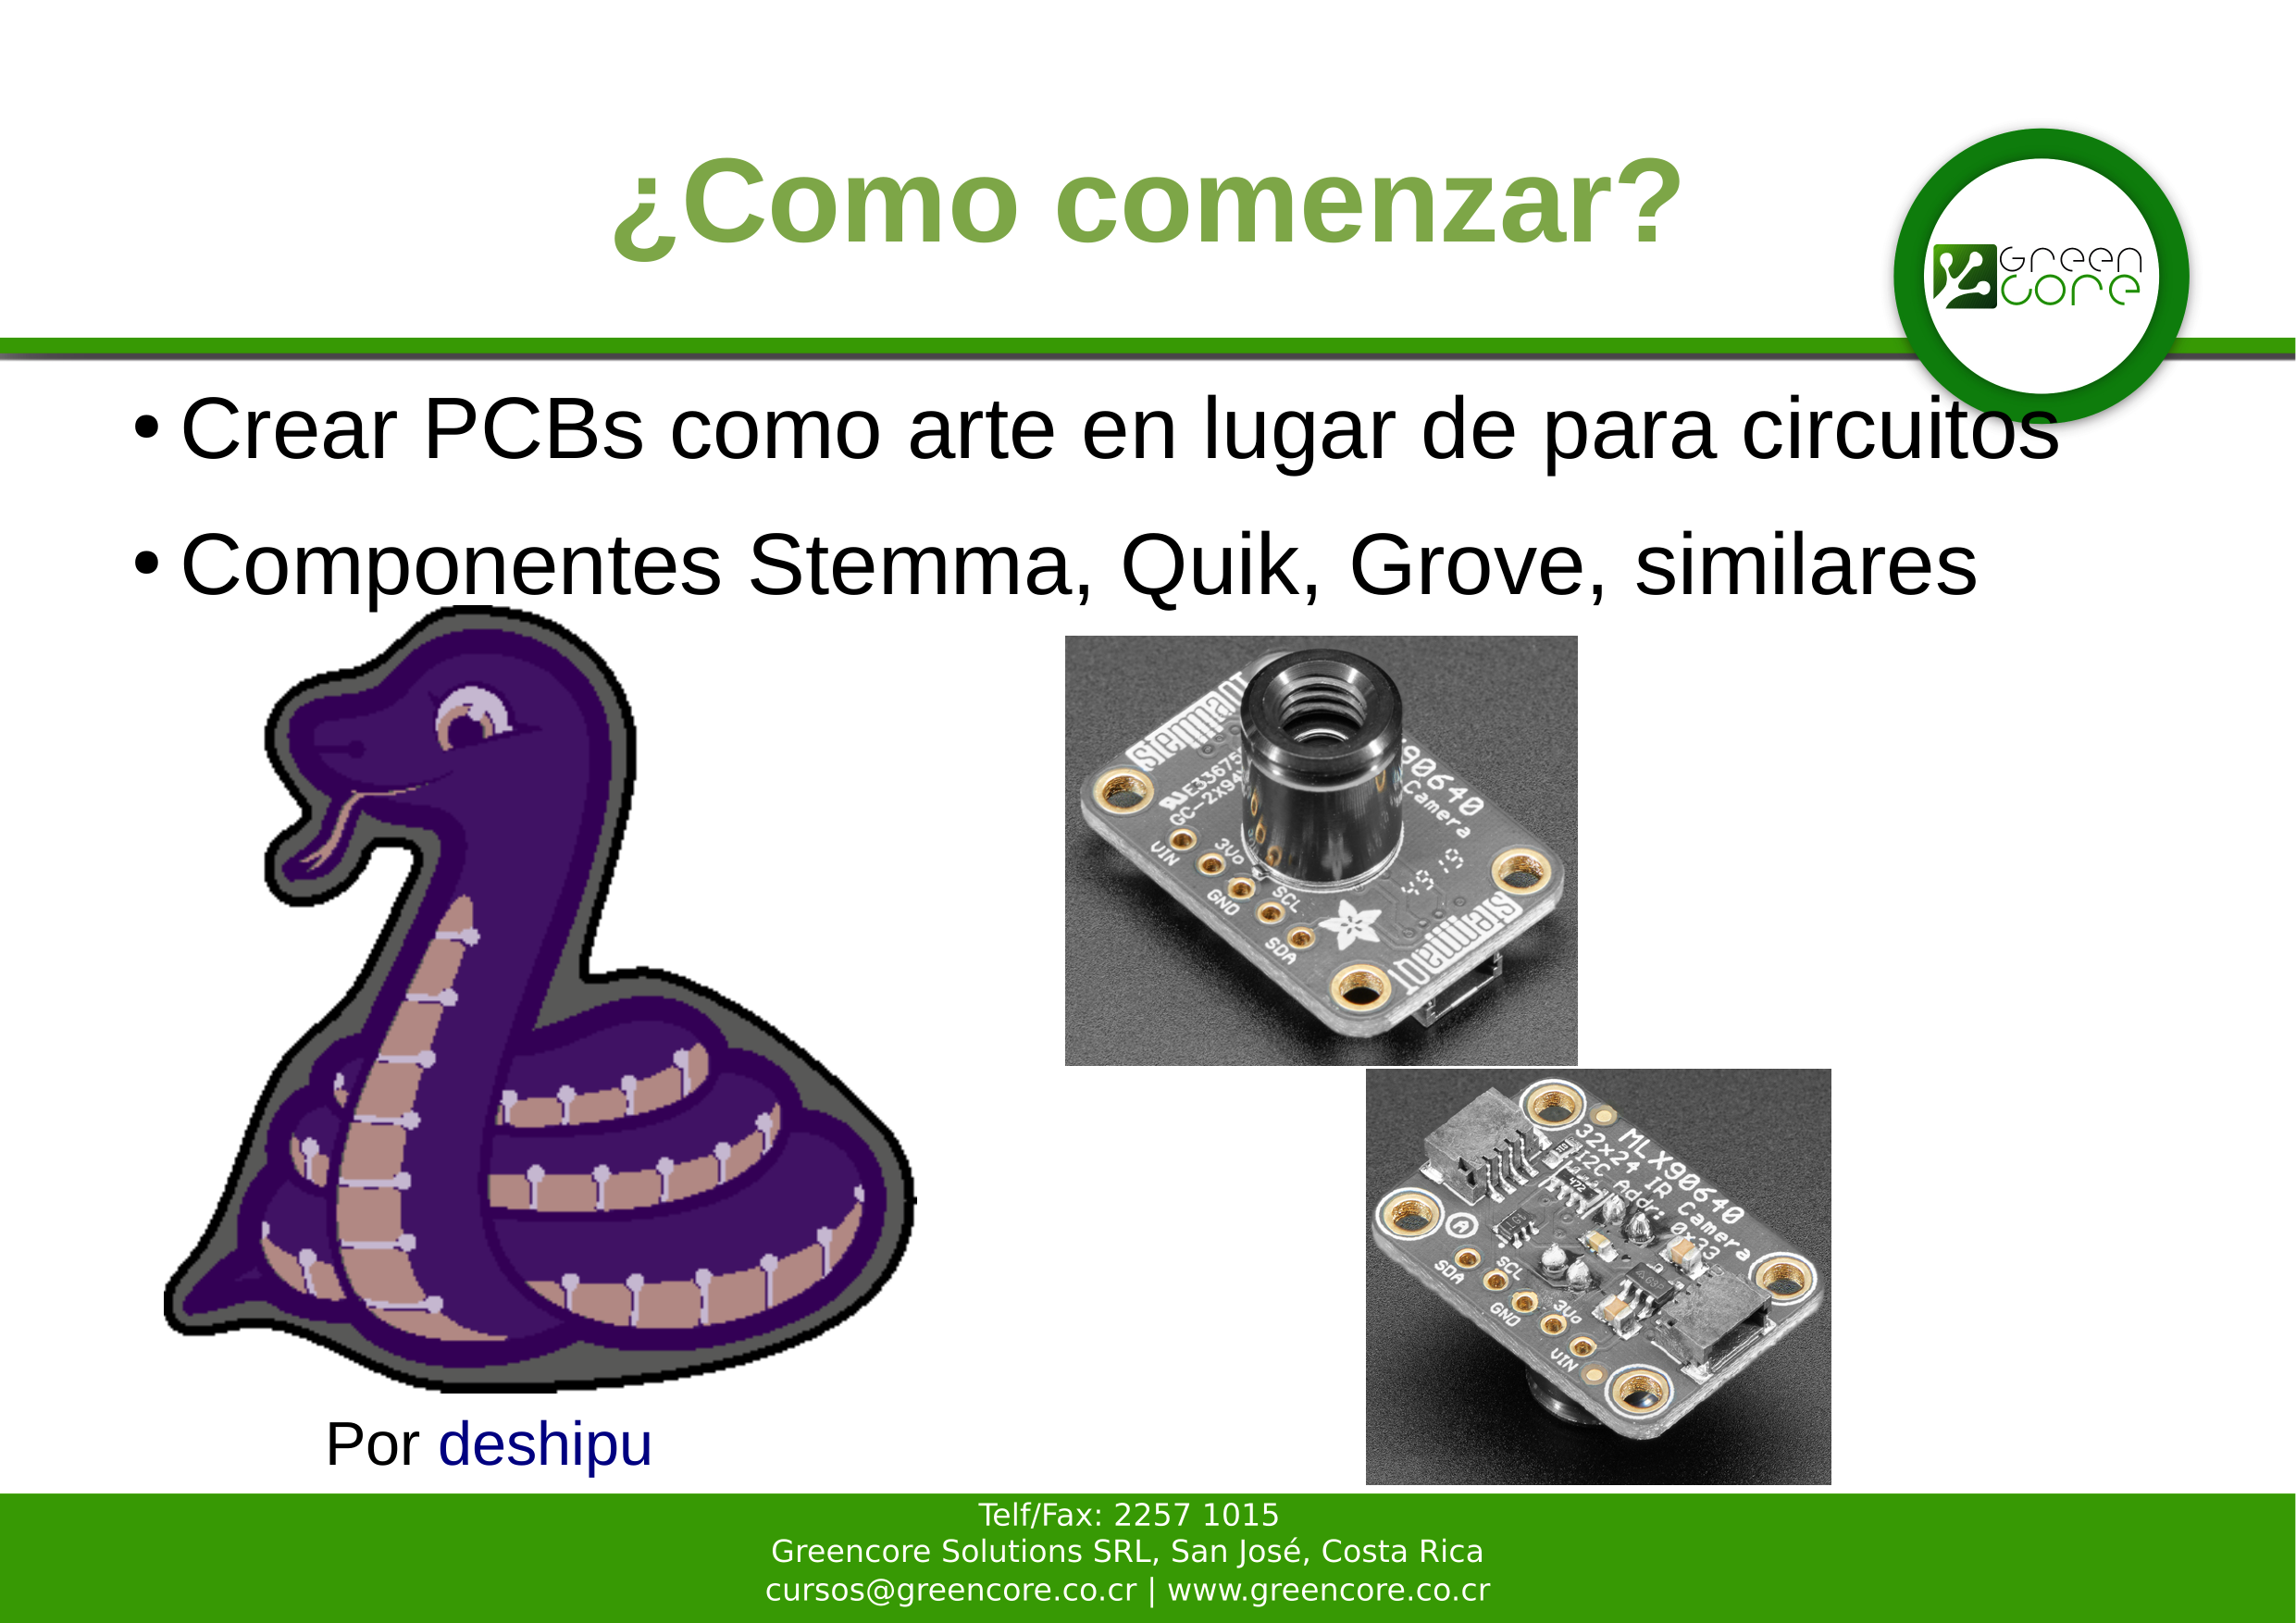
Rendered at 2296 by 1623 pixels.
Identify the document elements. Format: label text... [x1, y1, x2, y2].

picture [0, 0, 2296, 1623]
title ¿Como comenzar? [115, 64, 2181, 336]
list Crear PCBs como arte en lugar de para circuitos Componentes Stemma, Quik, Grove, similares [115, 379, 2181, 1489]
text_box Por deshipu [311, 1402, 695, 1485]
